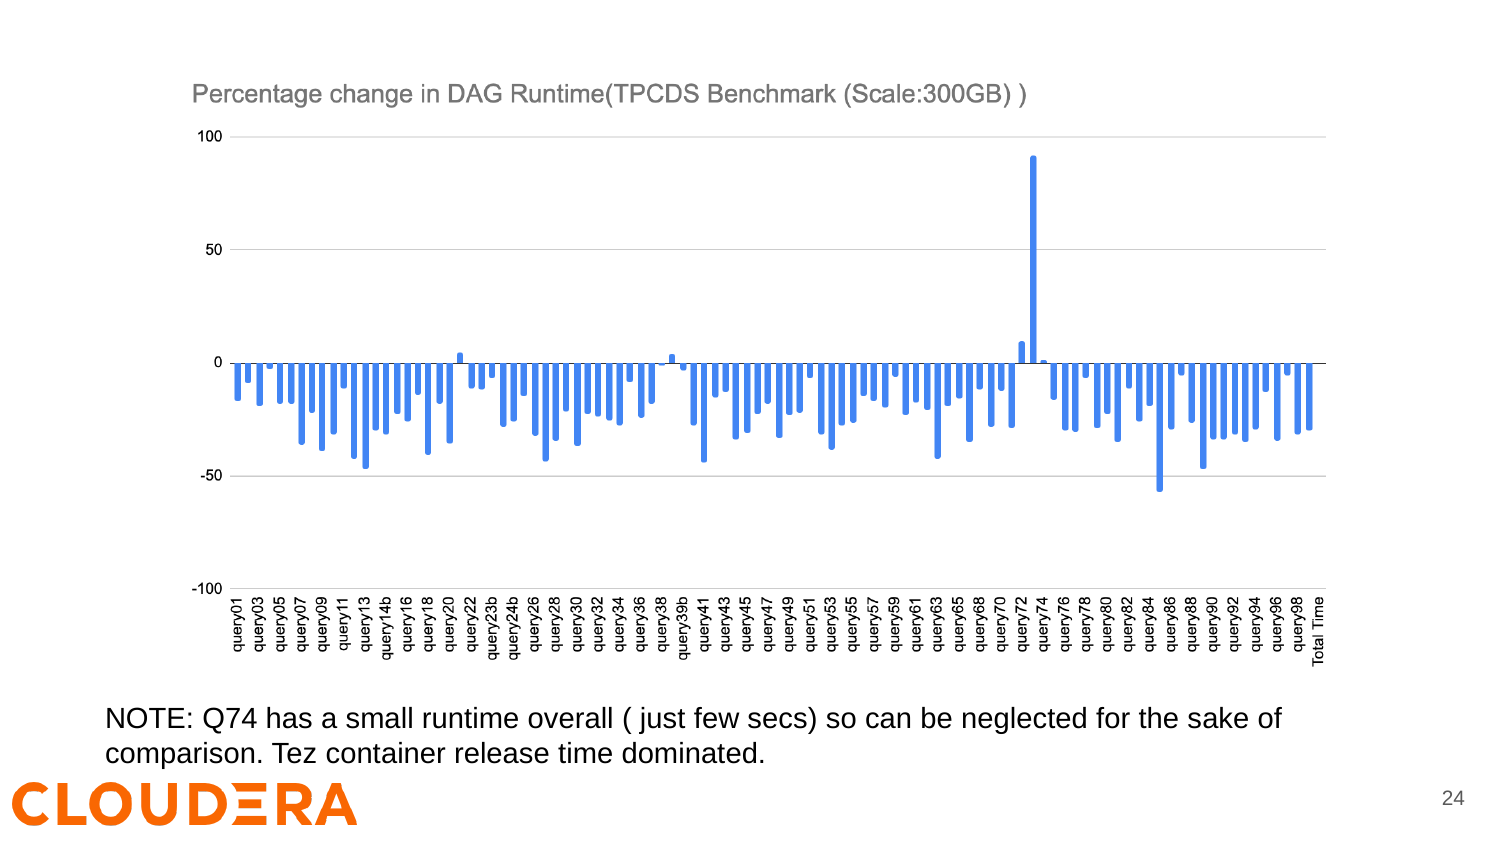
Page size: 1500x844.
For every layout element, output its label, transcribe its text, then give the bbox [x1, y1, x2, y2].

picture [159, 49, 1358, 699]
text_box NOTE: Q74 has a small runtime overall ( just few secs) so can be neglected for the sake of comparison. Tez container release time dominated. [90, 684, 1390, 820]
slide_number <number> [1389, 764, 1480, 830]
picture [12, 740, 357, 826]
